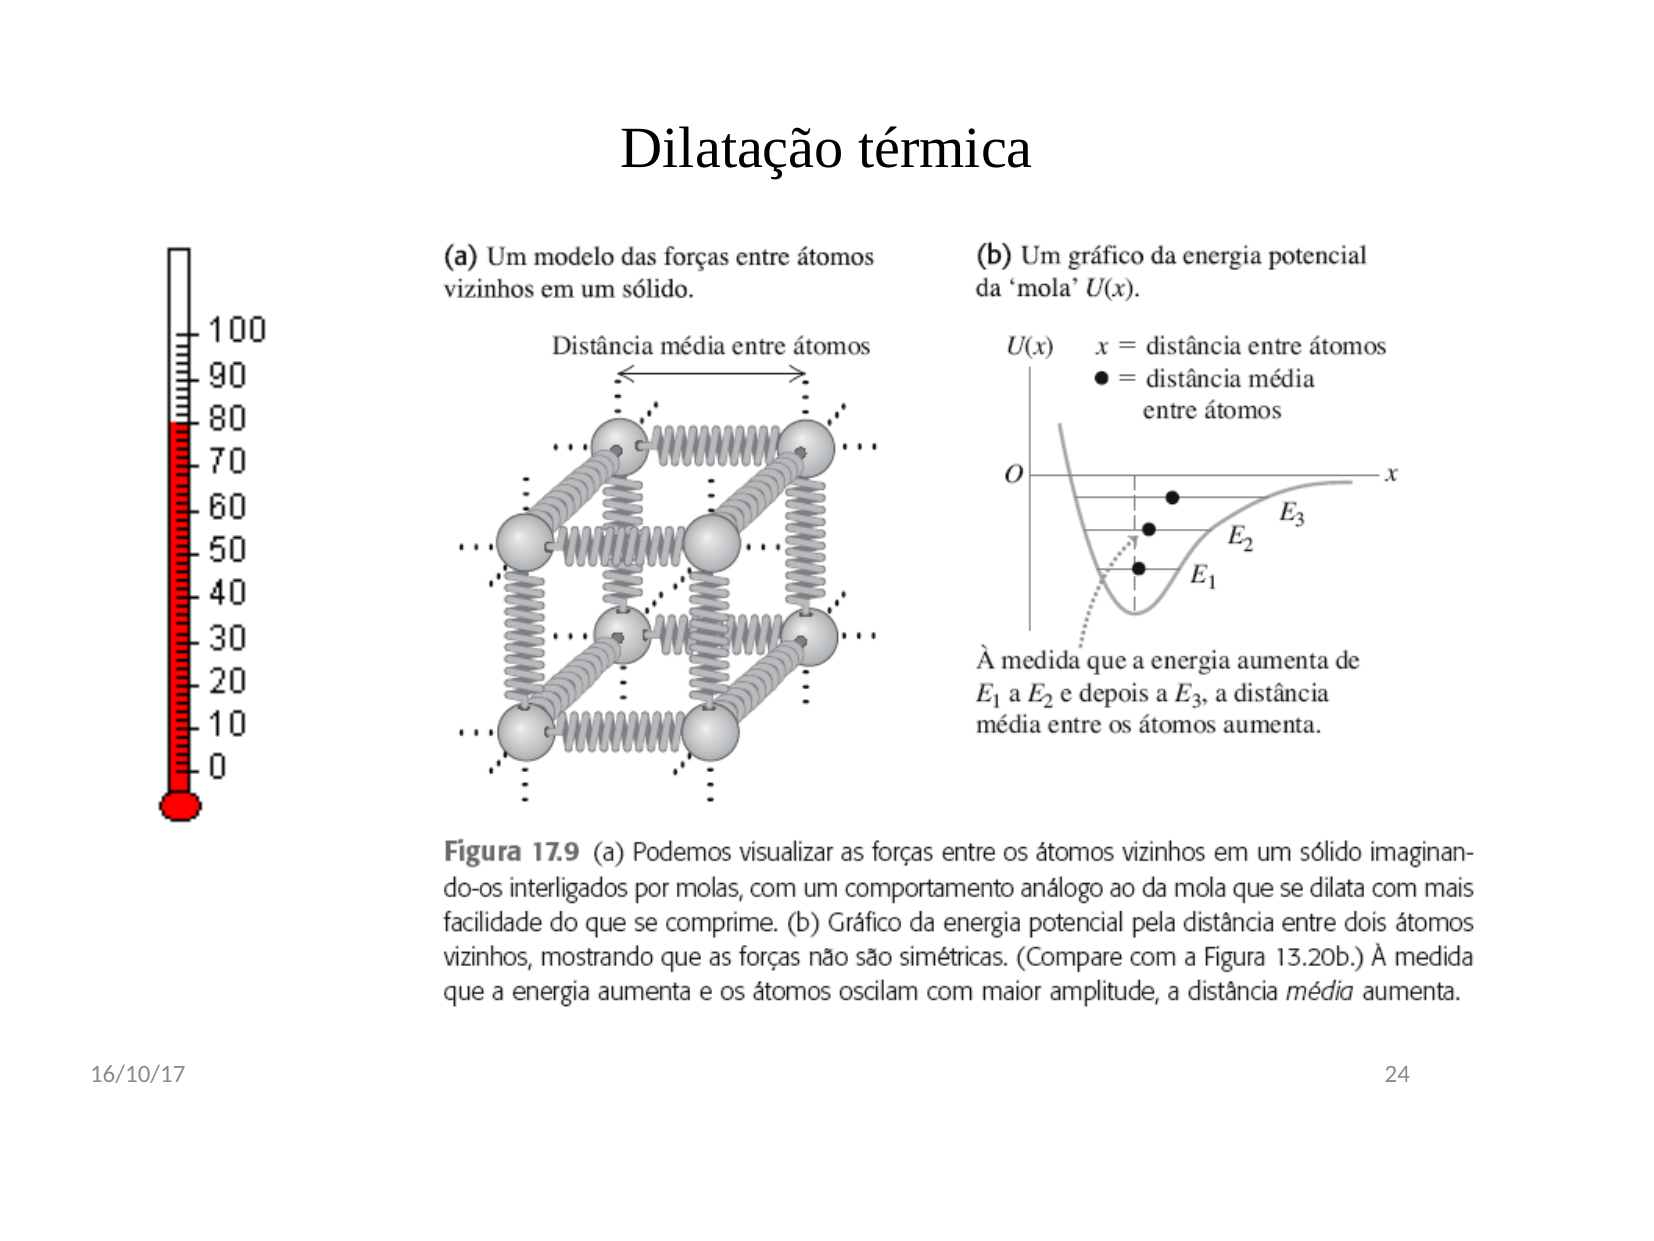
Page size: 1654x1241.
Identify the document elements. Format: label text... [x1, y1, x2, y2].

slide_number <número> [1074, 1042, 1425, 1103]
picture [432, 223, 1486, 1016]
slide_number 16/10/17 [75, 1042, 425, 1103]
text_box Dilatação térmica [512, 102, 1105, 187]
picture [120, 223, 277, 874]
